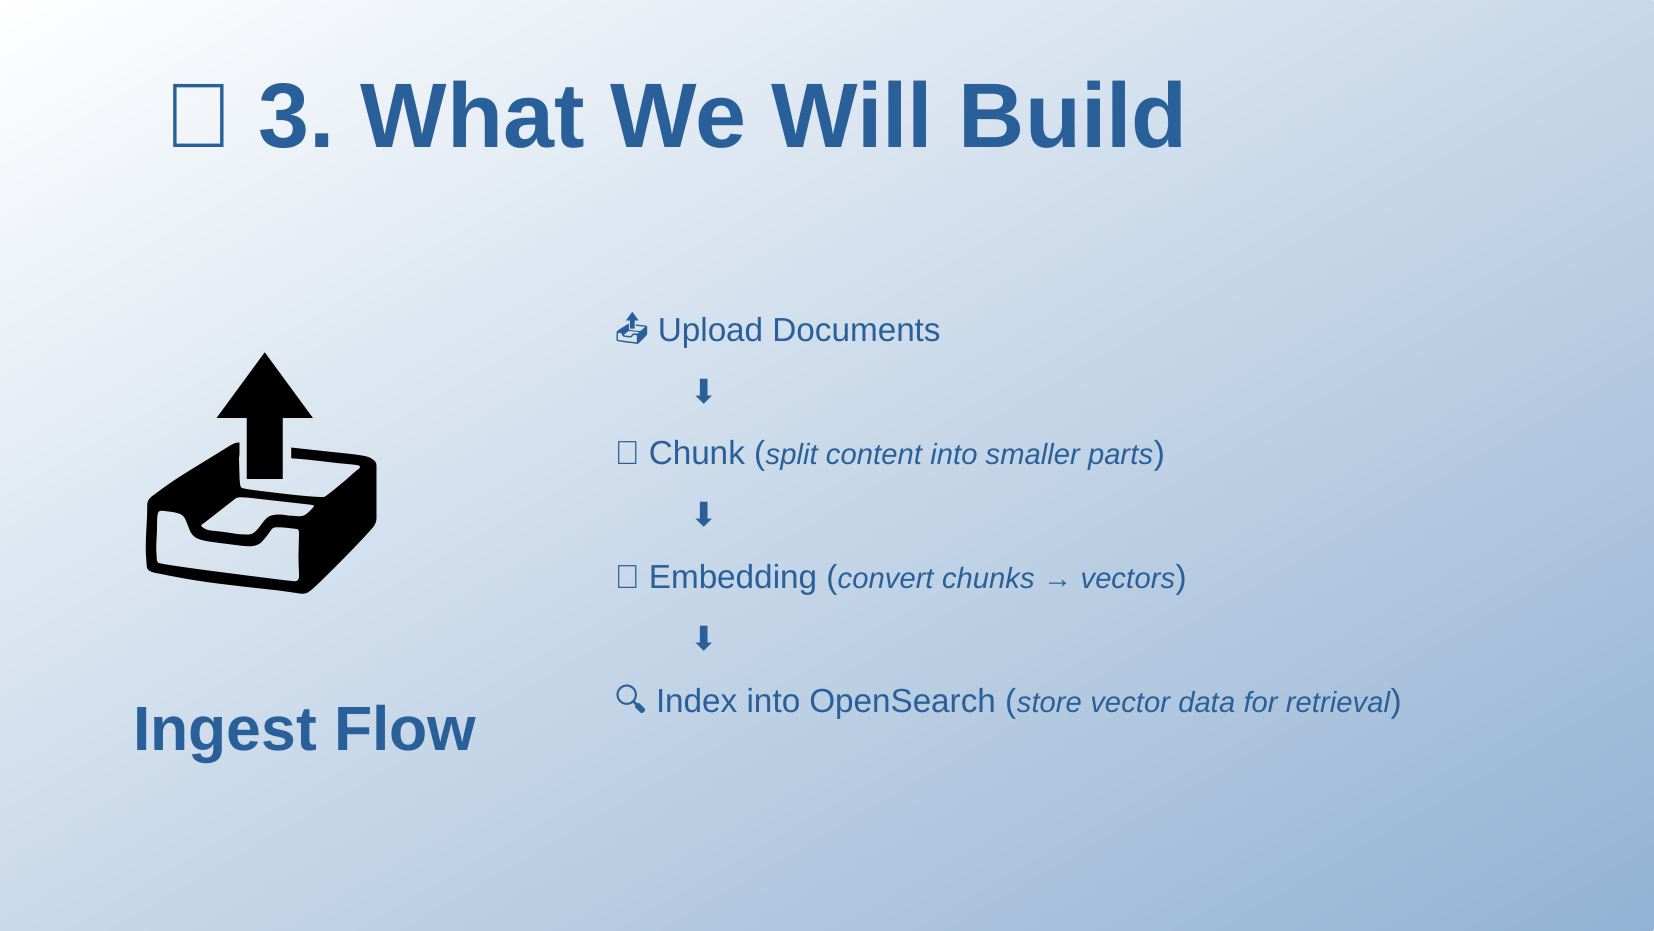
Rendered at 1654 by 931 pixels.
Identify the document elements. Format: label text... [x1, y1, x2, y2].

text_box 📤 [118, 339, 494, 670]
text_box Ingest Flow [118, 686, 528, 796]
text_box 🚀 3. What We Will Build [150, 57, 1613, 188]
text_box 📤 Upload Documents ⬇️ 🧩 Chunk (split content into smaller parts) ⬇️ 🧠 Embedding (convert chunks → vectors) ⬇️ 🔍 Index into OpenSearch (store vector data for retrieval) [600, 303, 1487, 888]
